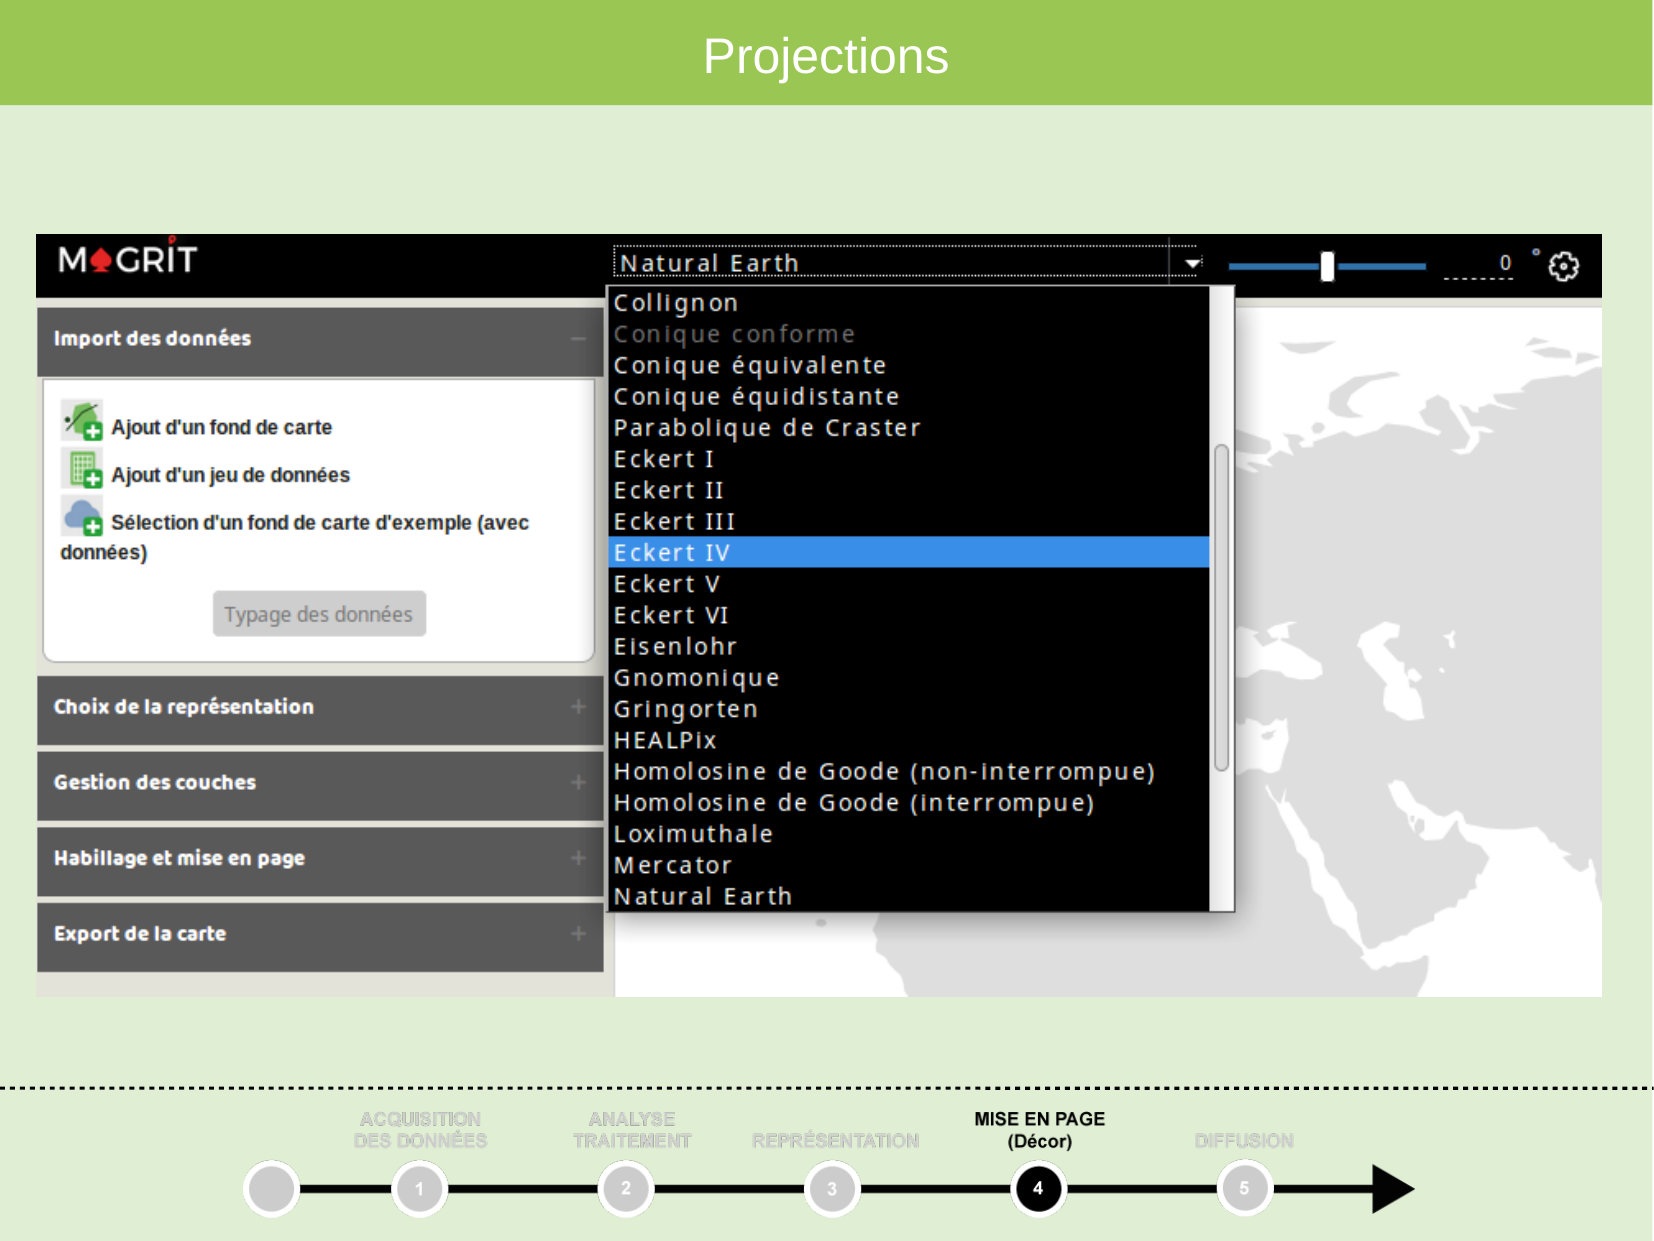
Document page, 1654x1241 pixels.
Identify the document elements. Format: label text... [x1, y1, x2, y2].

picture [36, 234, 1602, 997]
text_box Projections [82, 19, 1570, 88]
picture [243, 1109, 1415, 1218]
